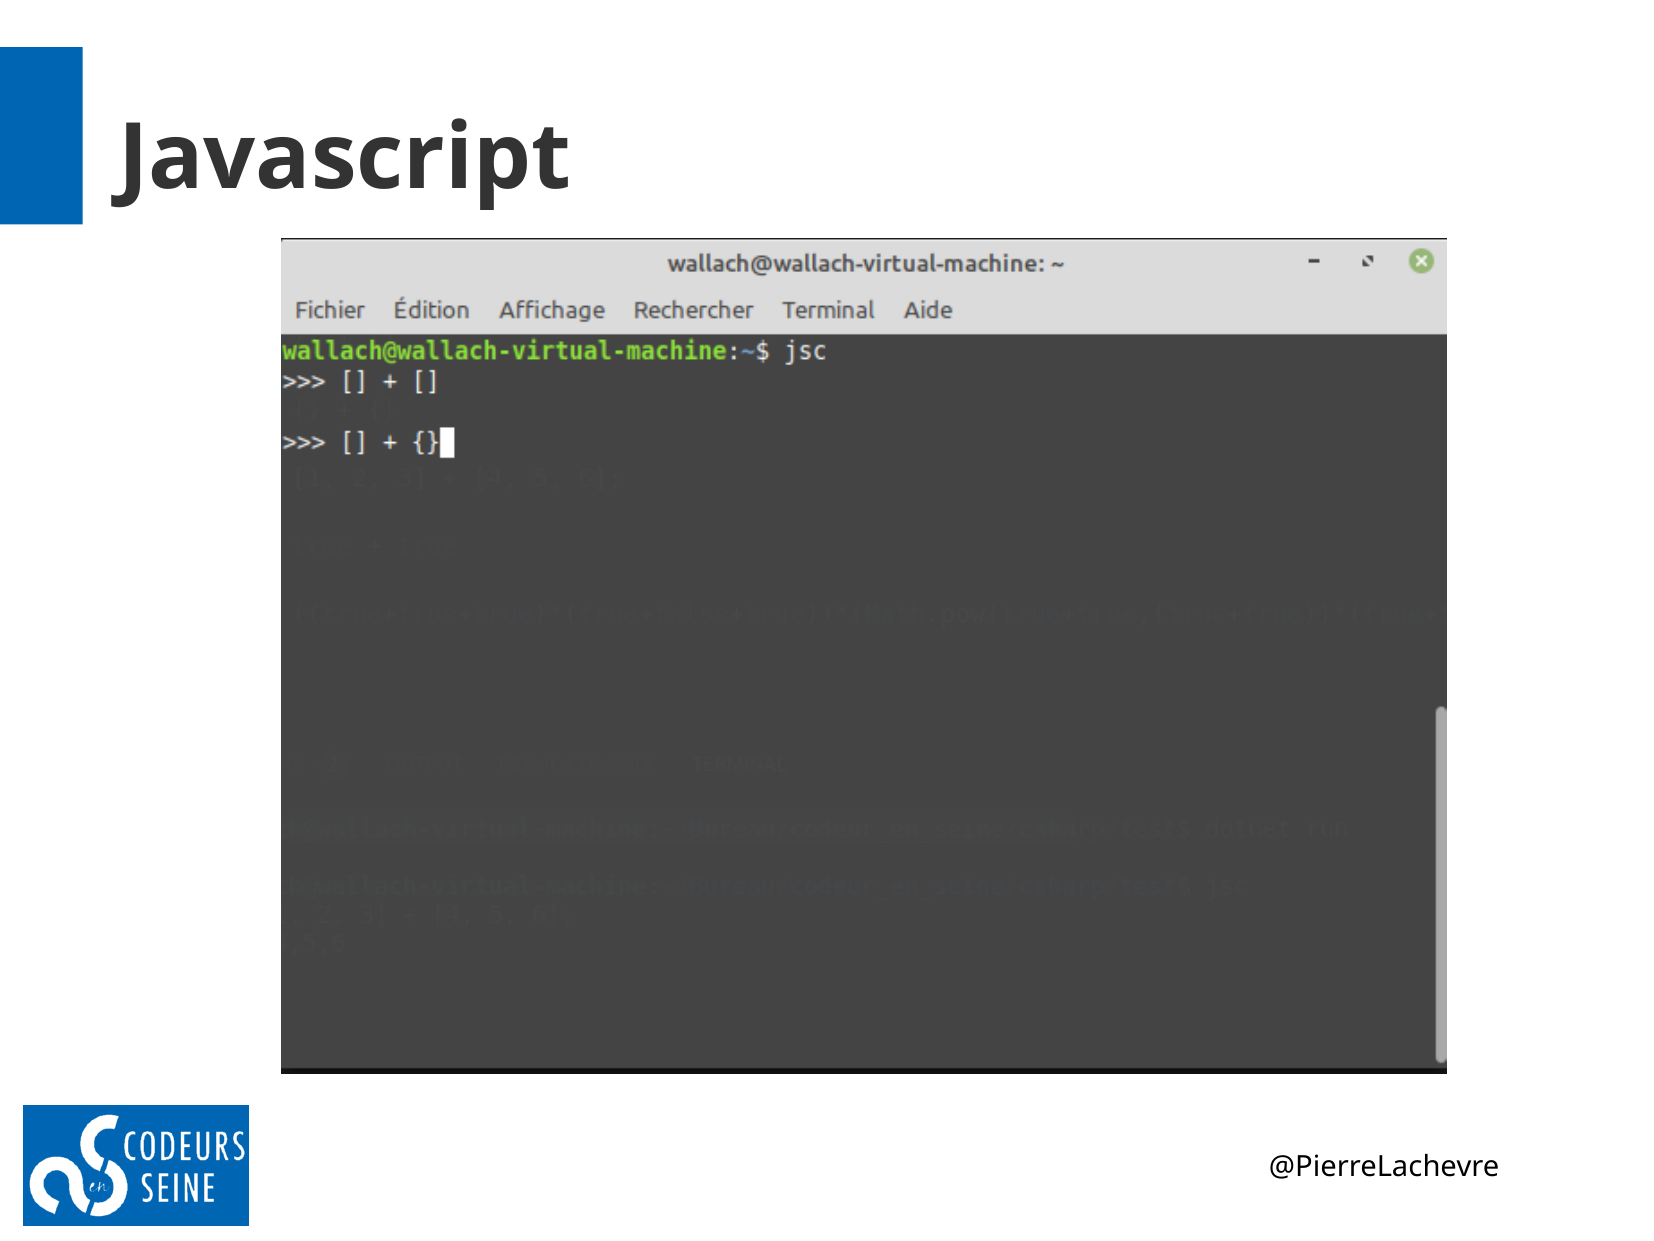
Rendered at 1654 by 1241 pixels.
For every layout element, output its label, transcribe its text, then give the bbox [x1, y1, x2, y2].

title Javascript [118, 49, 1571, 257]
picture [23, 1105, 249, 1226]
picture [281, 238, 1447, 1074]
